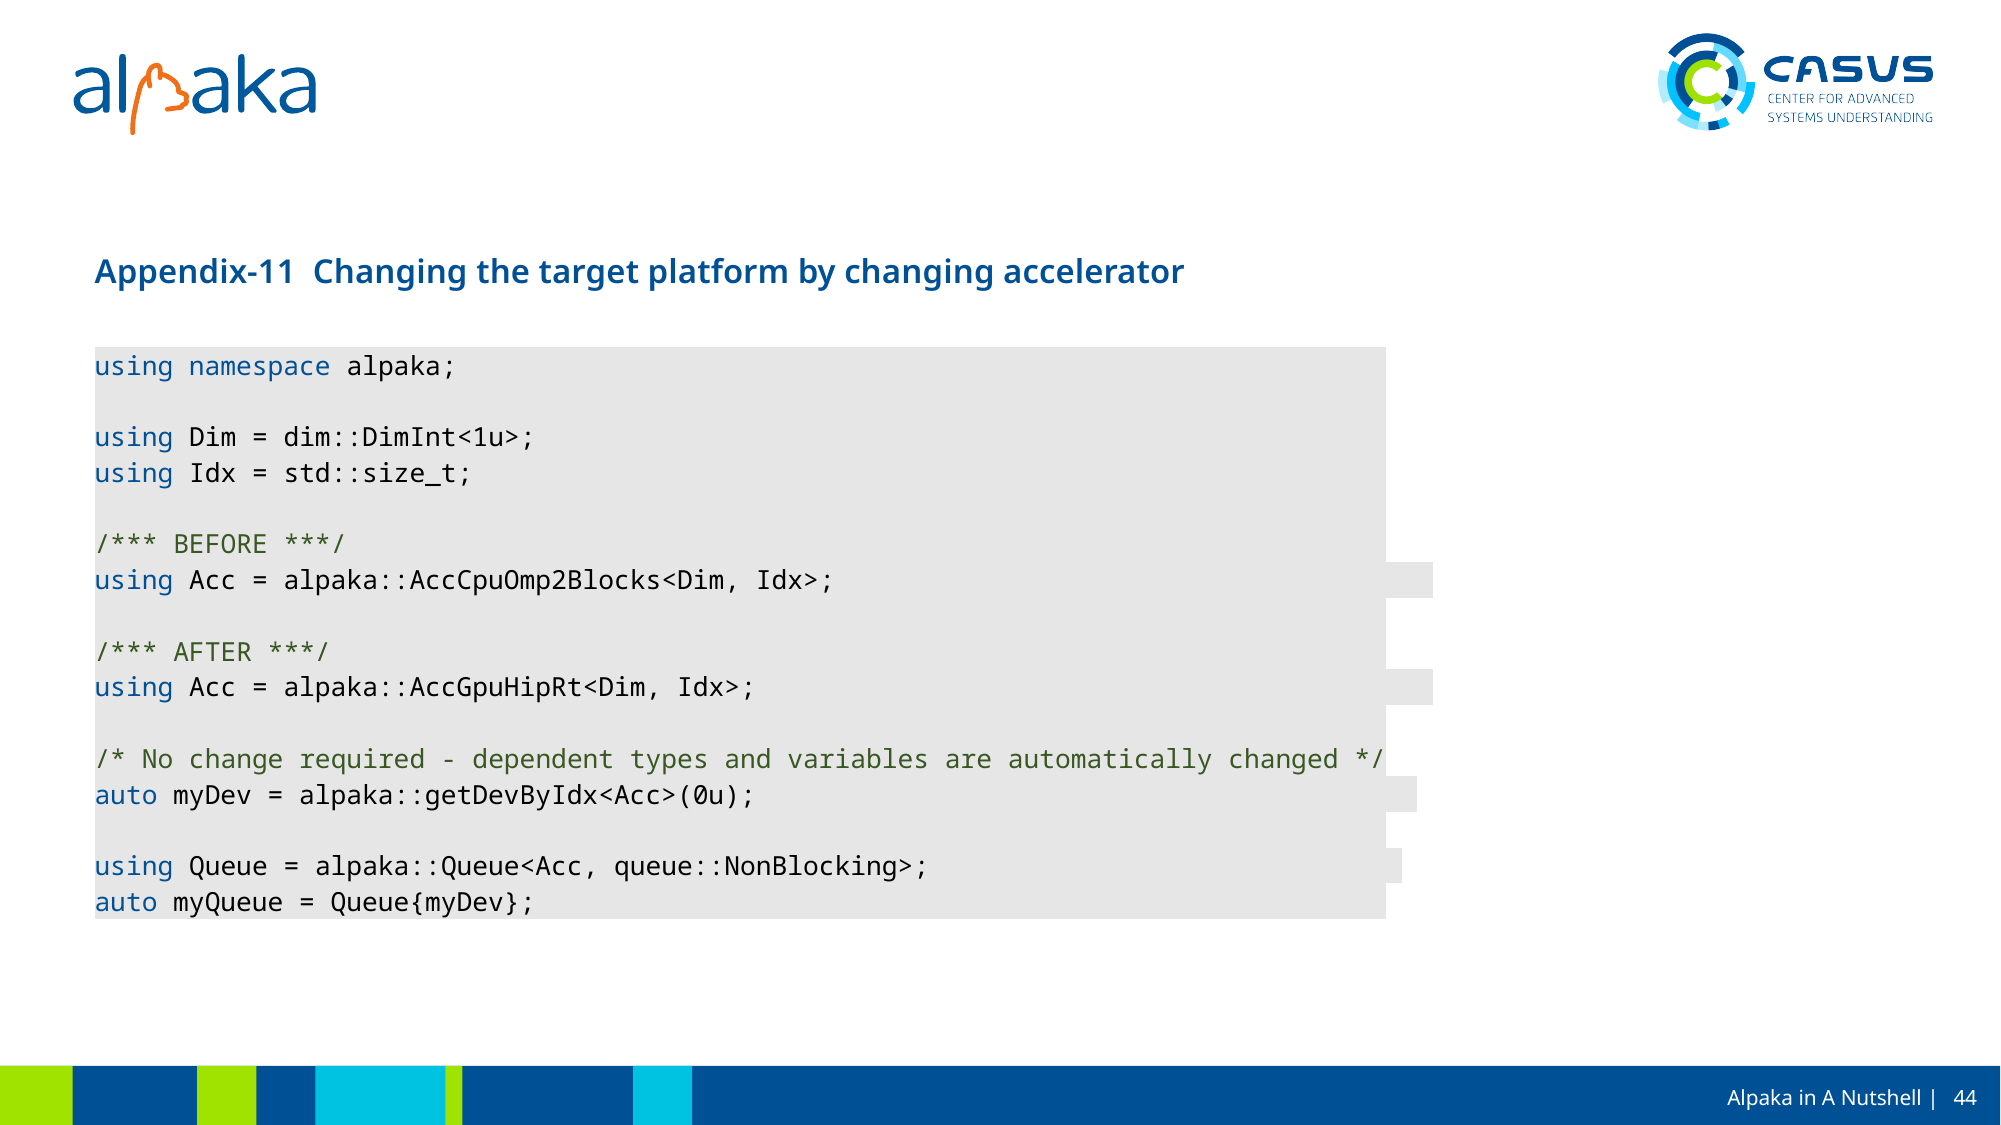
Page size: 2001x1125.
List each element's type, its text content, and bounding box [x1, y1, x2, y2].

list Appendix-11 Changing the target platform by changing accelerator using namespace alpaka; using Dim = dim::DimInt<1u>; using Idx = std::size_t; /*** BEFORE ***/ using Acc = alpaka::AccCpuOmp2Blocks<Dim, Idx>; /*** AFTER ***/ using Acc = alpaka::AccGpuHipRt<Dim, Idx>; /* No change required - dependent types and variables are automatically changed */ auto myDev = alpaka::getDevByIdx<Acc>(0u); using Queue = alpaka::Queue<Acc, queue::NonBlocking>; auto myQueue = Queue{myDev}; [94, 248, 1642, 934]
picture [72, 53, 317, 136]
picture [1658, 33, 1933, 131]
